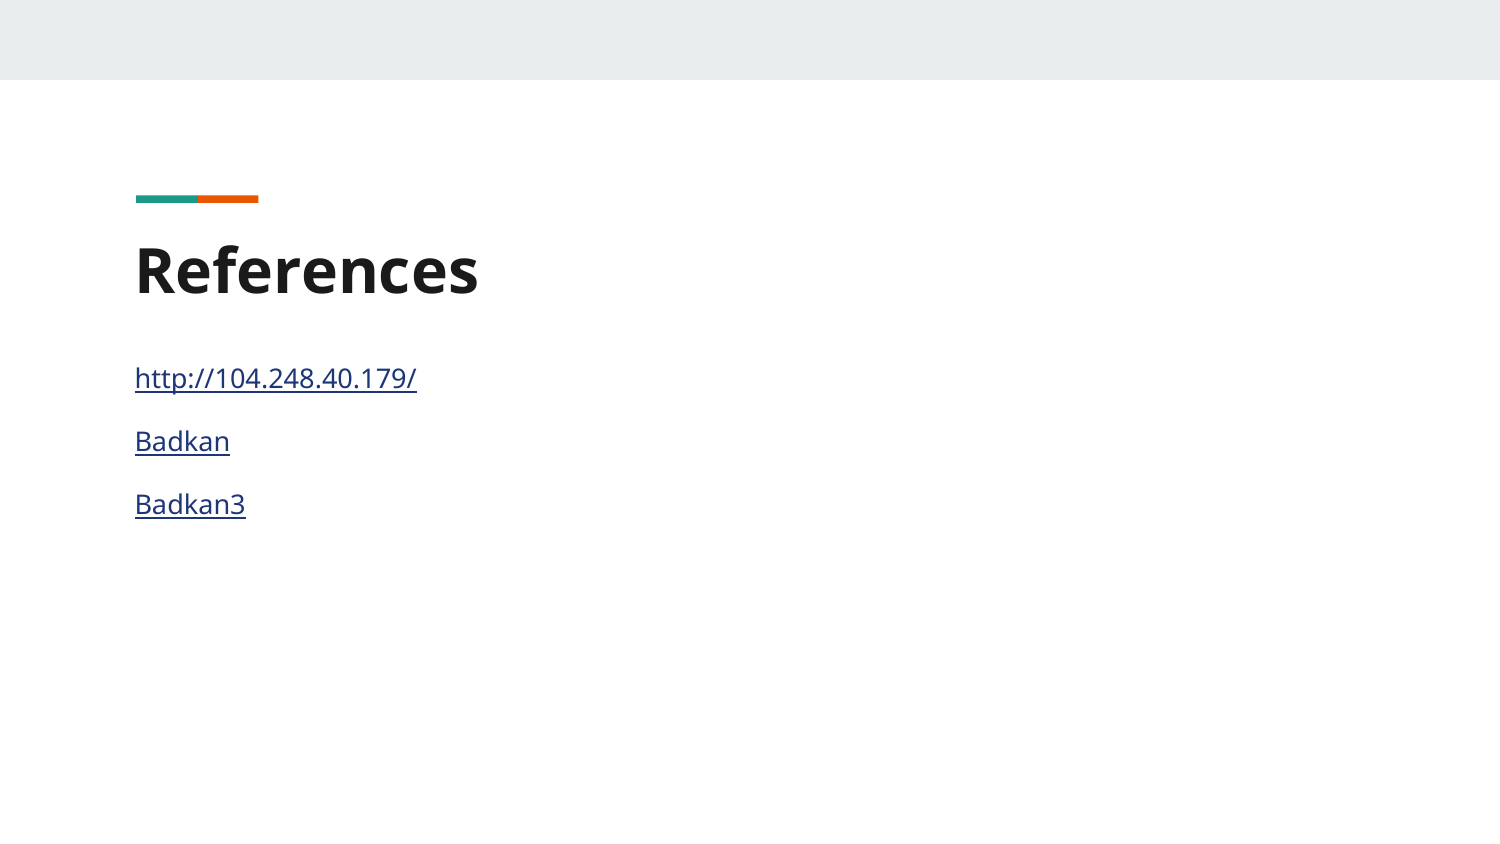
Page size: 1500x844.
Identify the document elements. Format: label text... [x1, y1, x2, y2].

list http://104.248.40.179/ Badkan Badkan3 [119, 341, 1381, 712]
title References [119, 216, 1381, 305]
